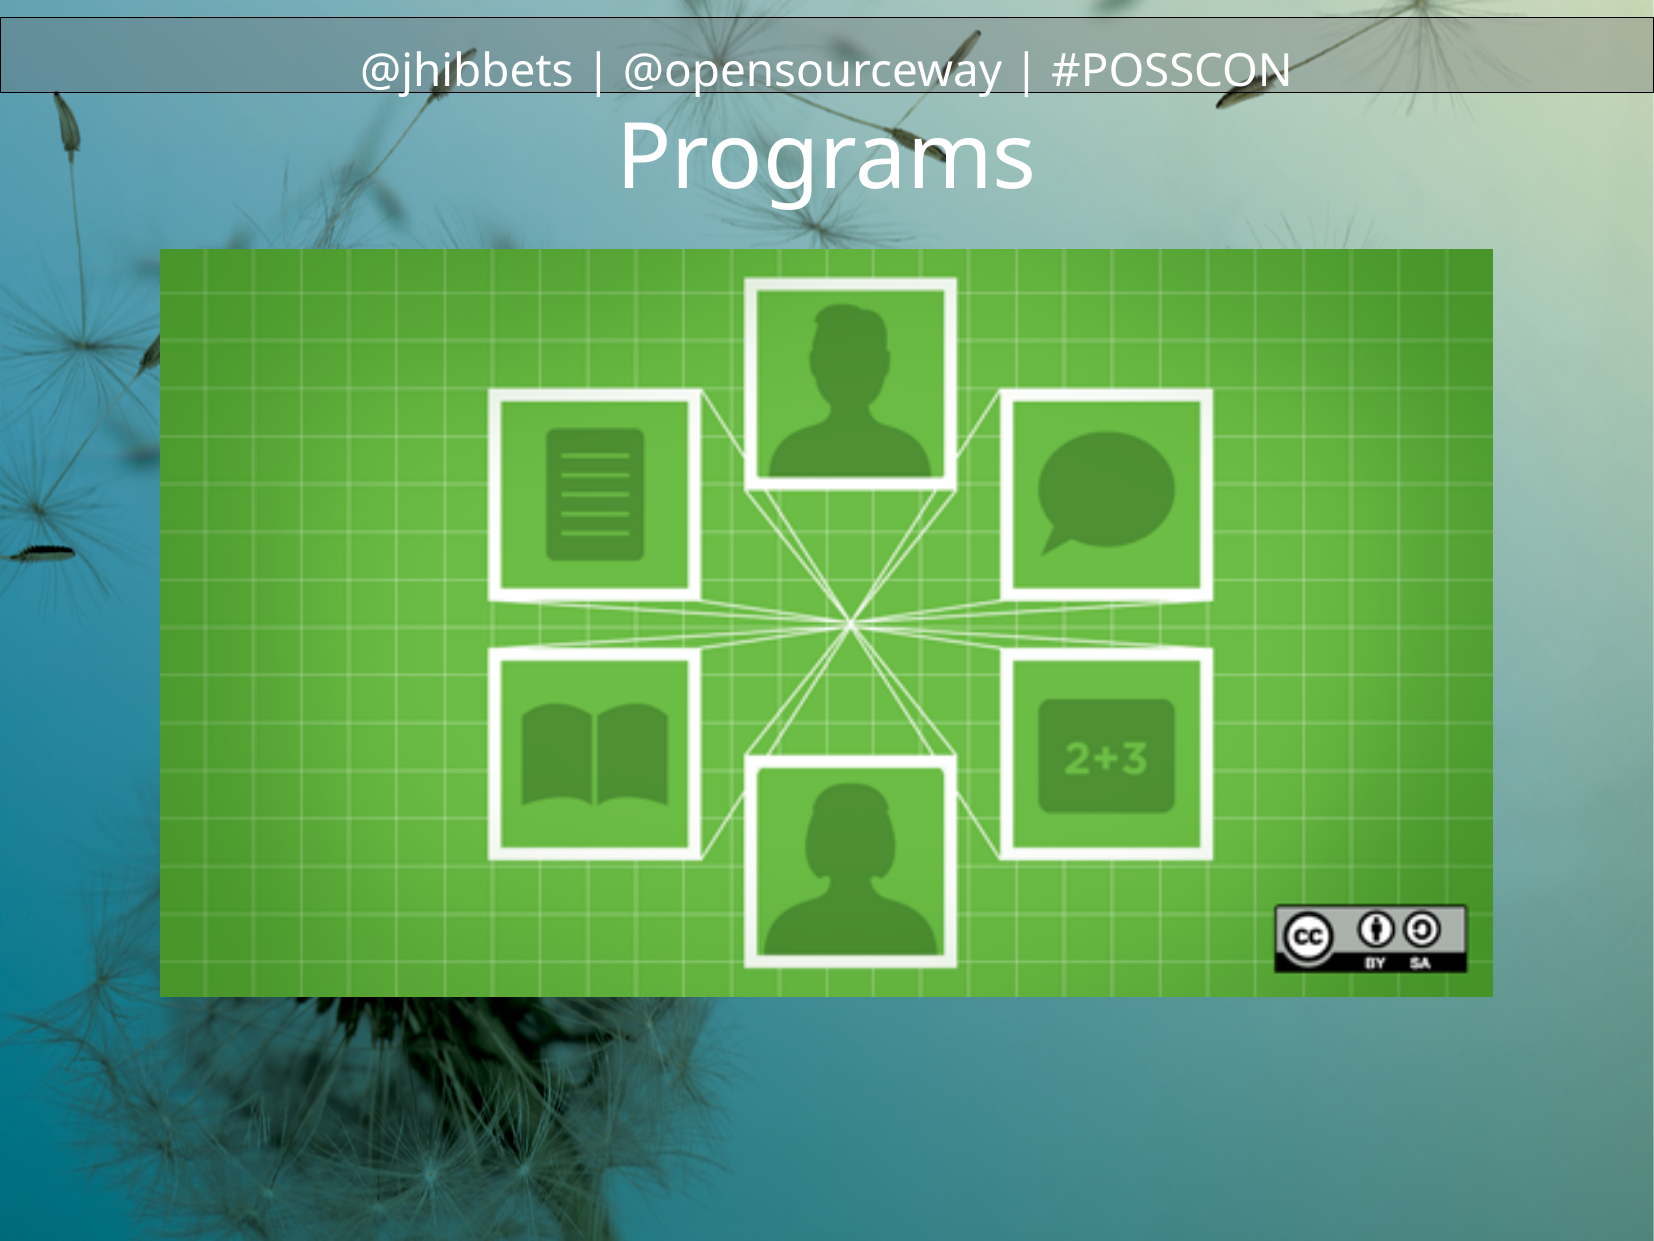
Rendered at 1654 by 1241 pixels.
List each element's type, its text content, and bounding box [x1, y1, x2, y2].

picture [0, 93, 1654, 1241]
picture [0, 0, 1654, 17]
title Programs [82, 49, 1571, 257]
